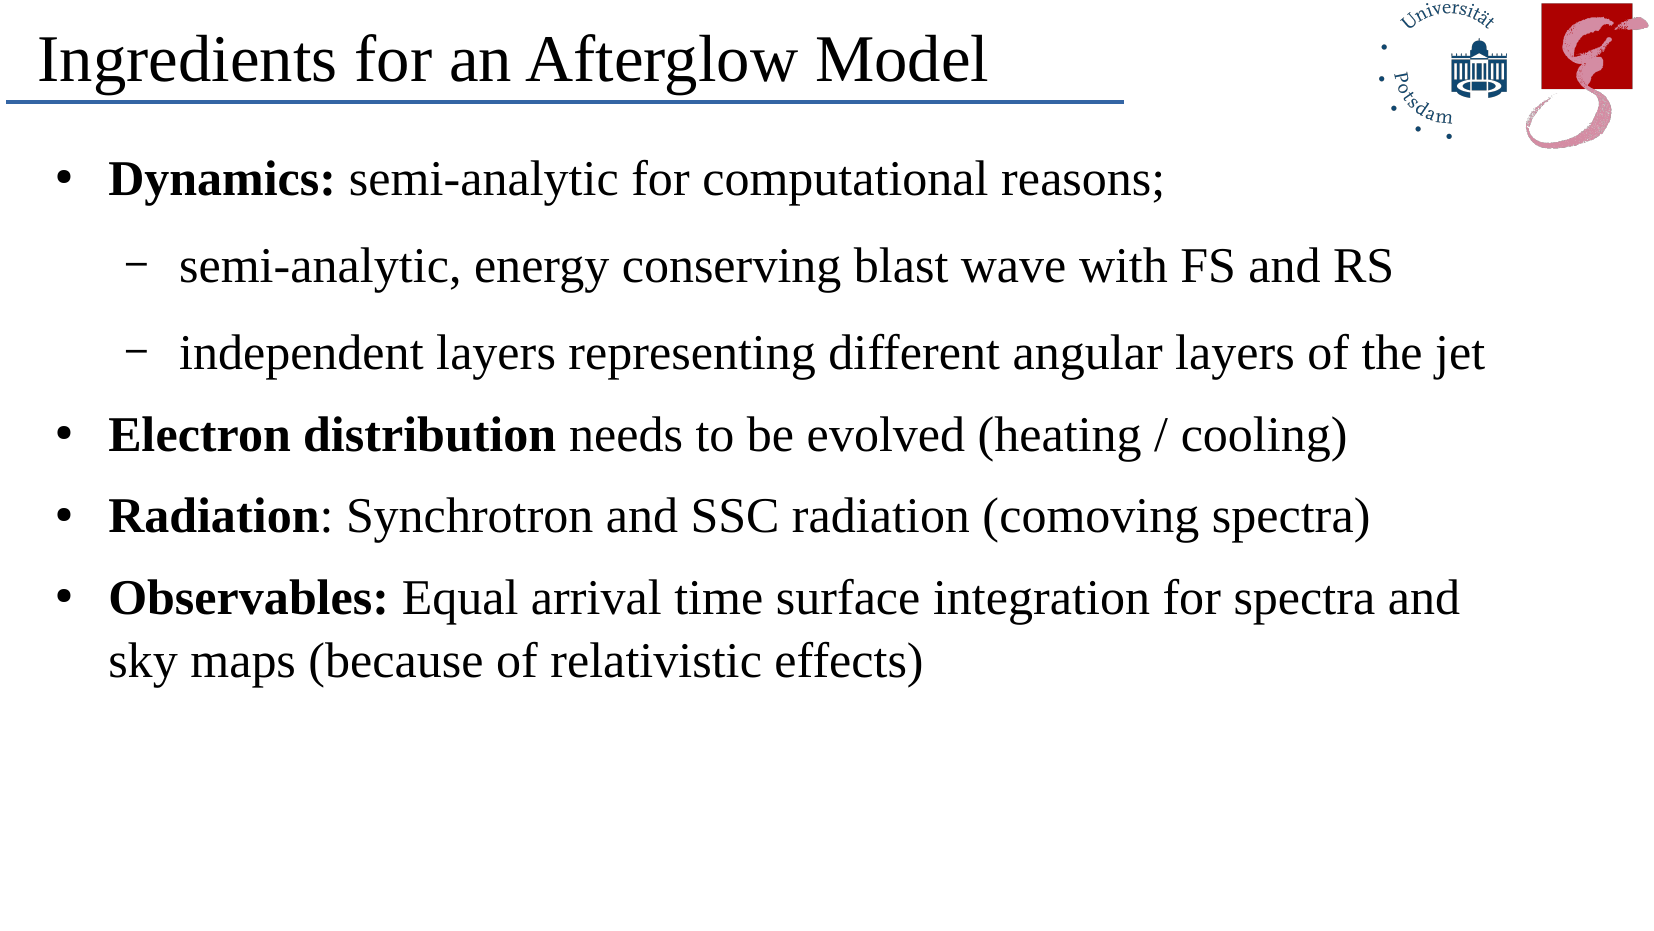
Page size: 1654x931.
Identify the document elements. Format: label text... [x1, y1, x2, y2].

title Ingredients for an Afterglow Model [37, 0, 1375, 118]
list Dynamics: semi-analytic for computational reasons; semi-analytic, energy conserving blast wave with FS and RS independent layers representing different angular layers of the jet Electron distribution needs to be evolved (heating / cooling) Radiation: Synchrotron and SSC radiation (comoving spectra) Observables: Equal arrival time surface integration for spectra and sky maps (because of relativistic effects) [37, 142, 1501, 738]
picture [1375, 0, 1654, 154]
